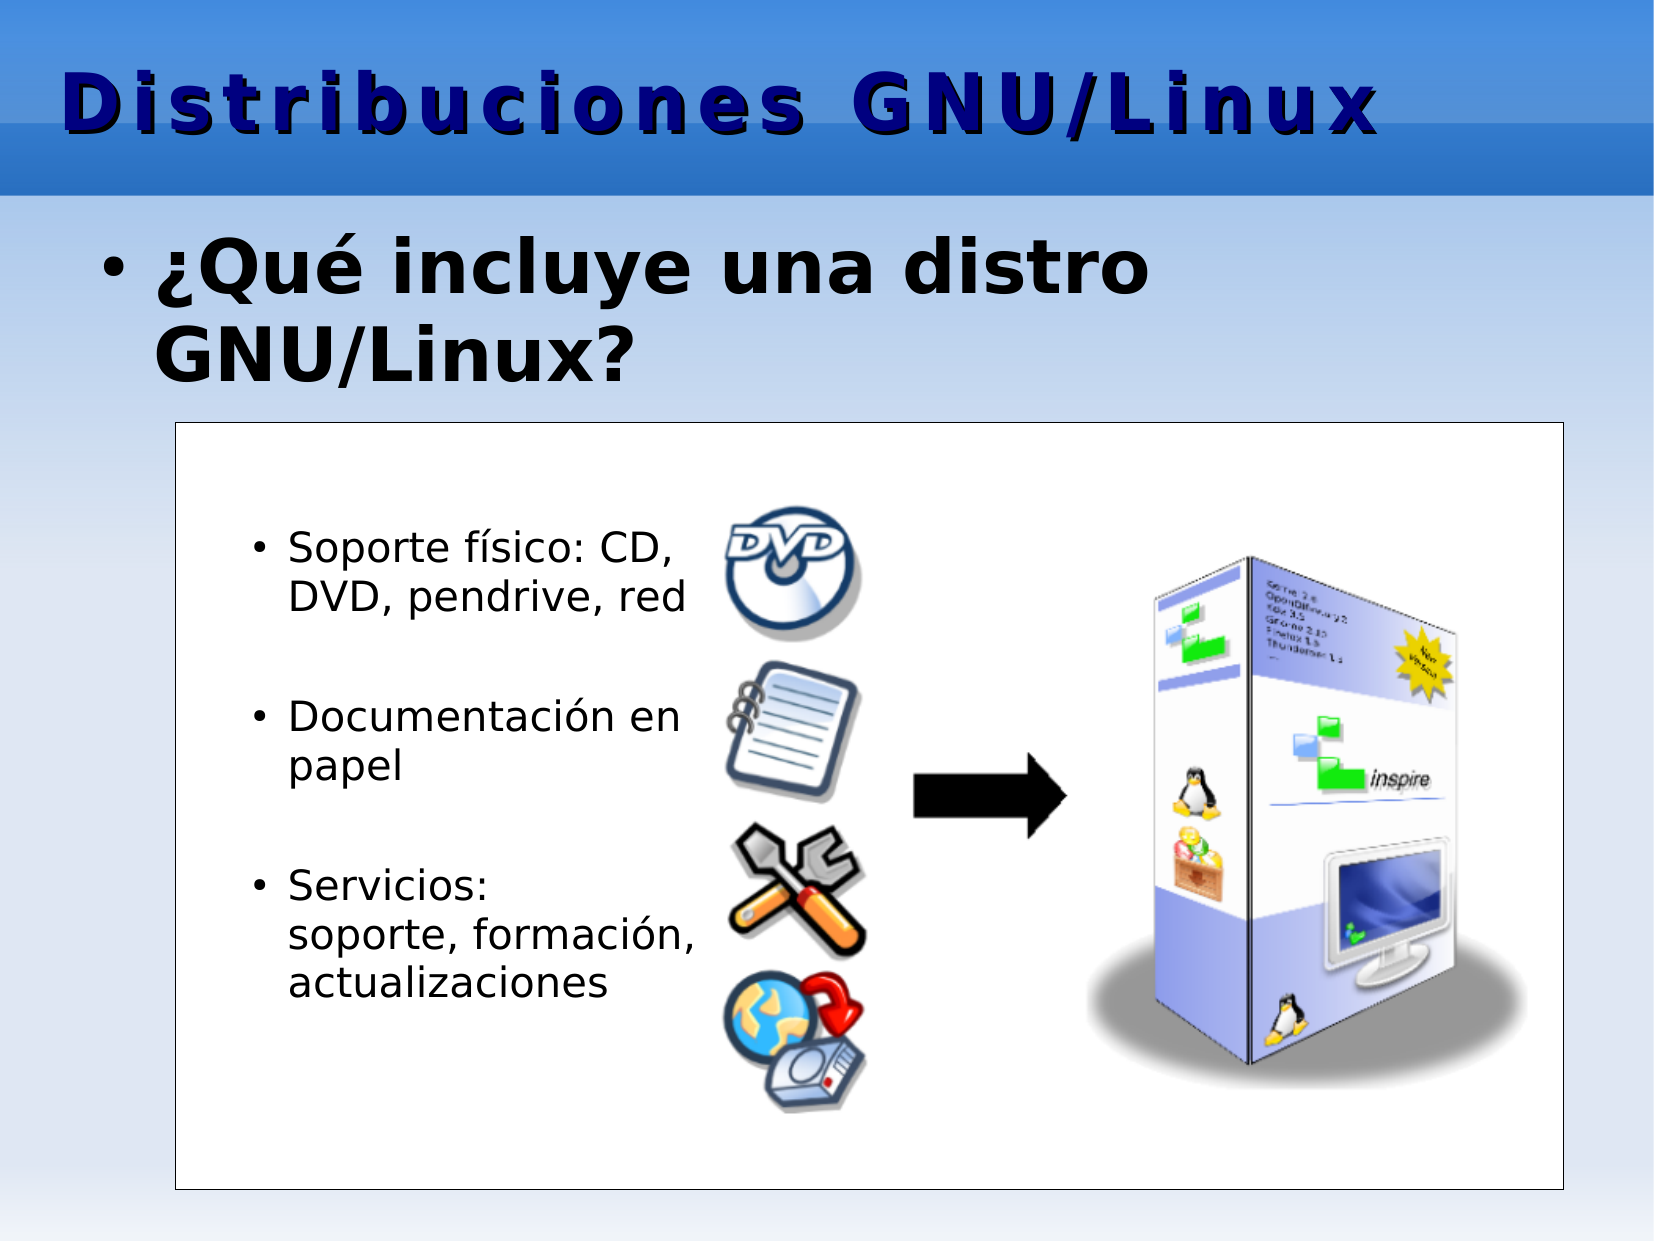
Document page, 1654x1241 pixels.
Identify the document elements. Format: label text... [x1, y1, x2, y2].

text_box [175, 1097, 1564, 1190]
picture [0, 0, 1654, 1241]
list ¿Qué incluye una distro GNU/Linux? [82, 224, 1625, 1097]
list Soporte físico: CD, DVD, pendrive, red Documentación en papel Servicios: soporte, formación, actualizaciones [75, 523, 1416, 1157]
title Distribuciones GNU/Linux [59, 29, 1654, 178]
